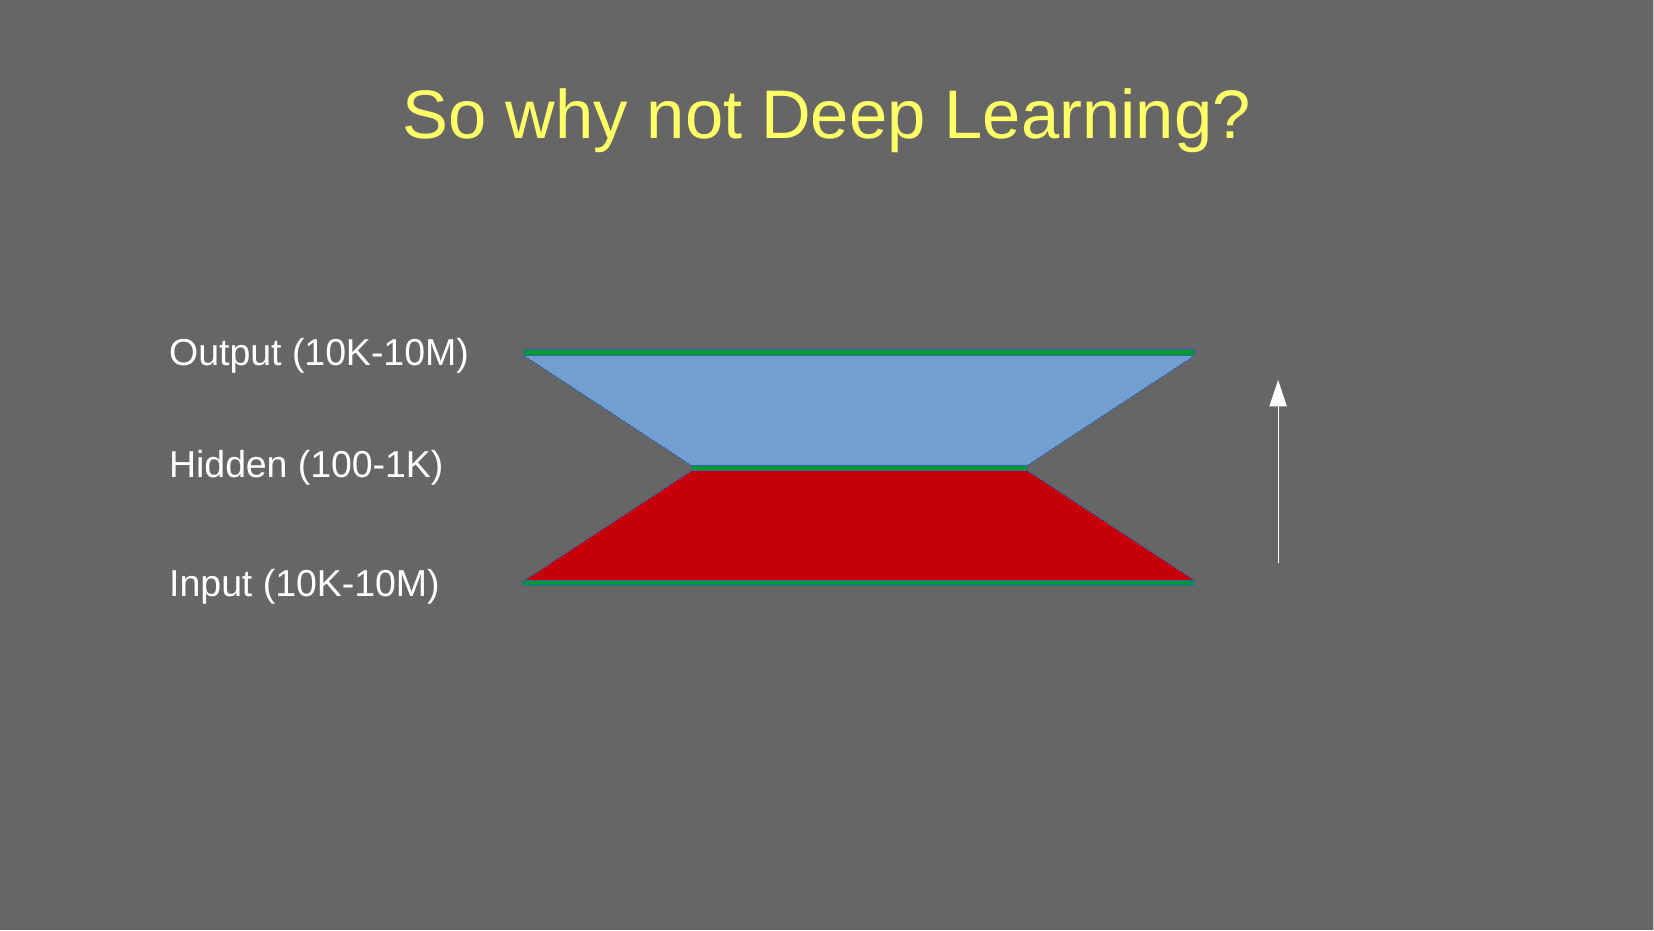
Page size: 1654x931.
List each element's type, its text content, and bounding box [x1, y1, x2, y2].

text_box [523, 349, 1196, 586]
title So why not Deep Learning? [82, 36, 1571, 193]
text_box Hidden (100-1K) [154, 436, 459, 494]
text_box Input (10K-10M) [154, 554, 455, 612]
text_box Output (10K-10M) [154, 324, 484, 382]
